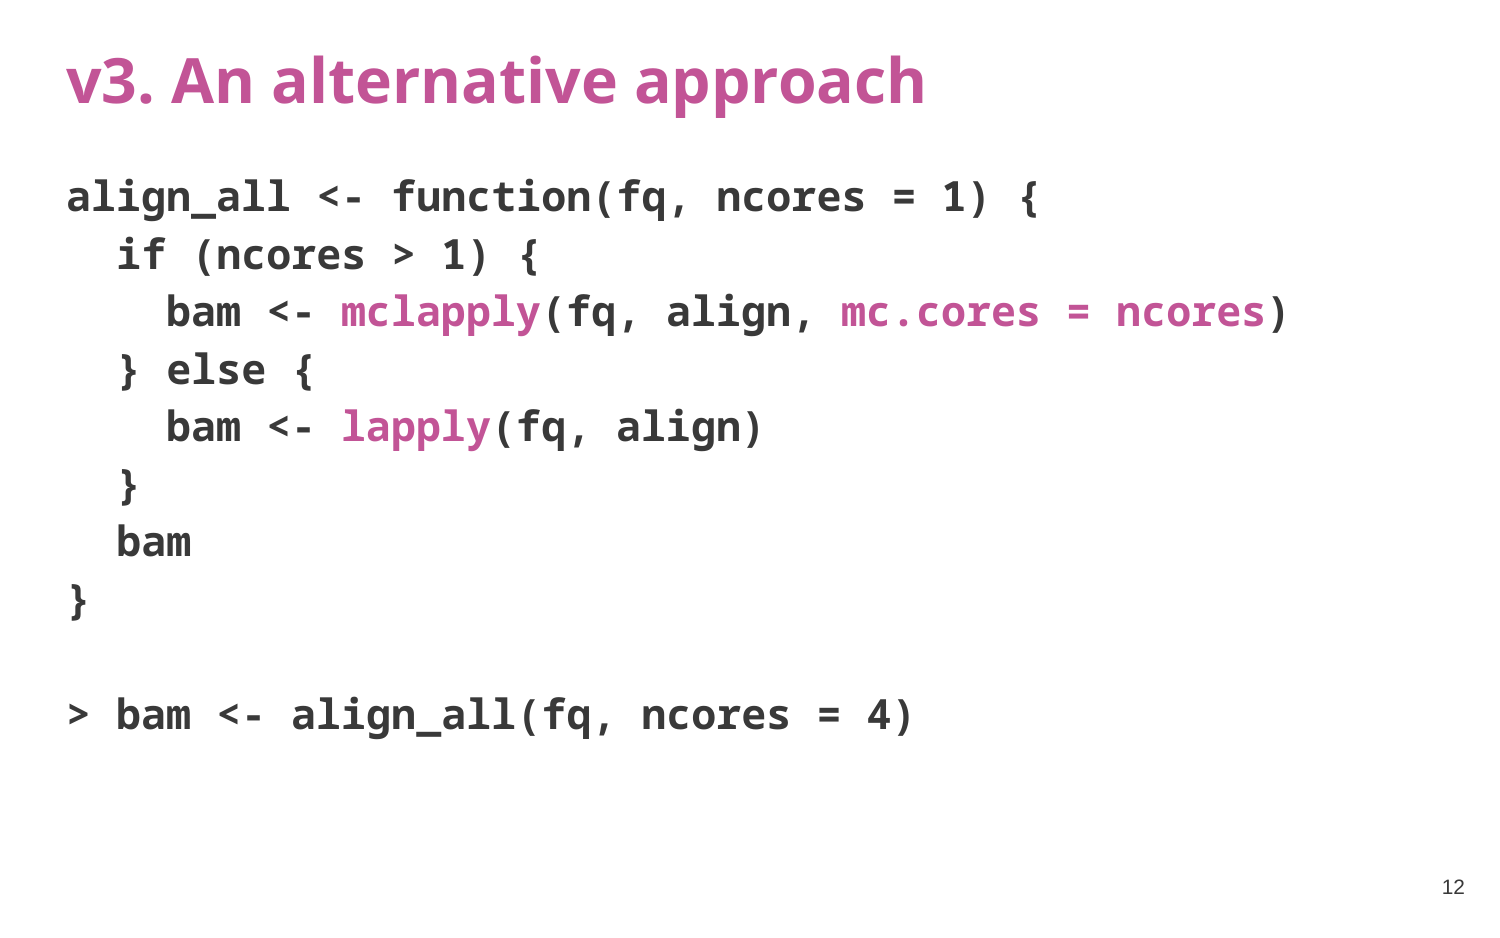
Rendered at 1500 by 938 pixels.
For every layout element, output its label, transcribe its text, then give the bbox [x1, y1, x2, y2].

slide_number <number> [1389, 849, 1480, 922]
title v3. An alternative approach [51, 25, 1449, 130]
list align_all <- function(fq, ncores = 1) { if (ncores > 1) { bam <- mclapply(fq, align, mc.cores = ncores) } else { bam <- lapply(fq, align) } bam } > bam <- align_all(fq, ncores = 4) [51, 147, 1449, 860]
